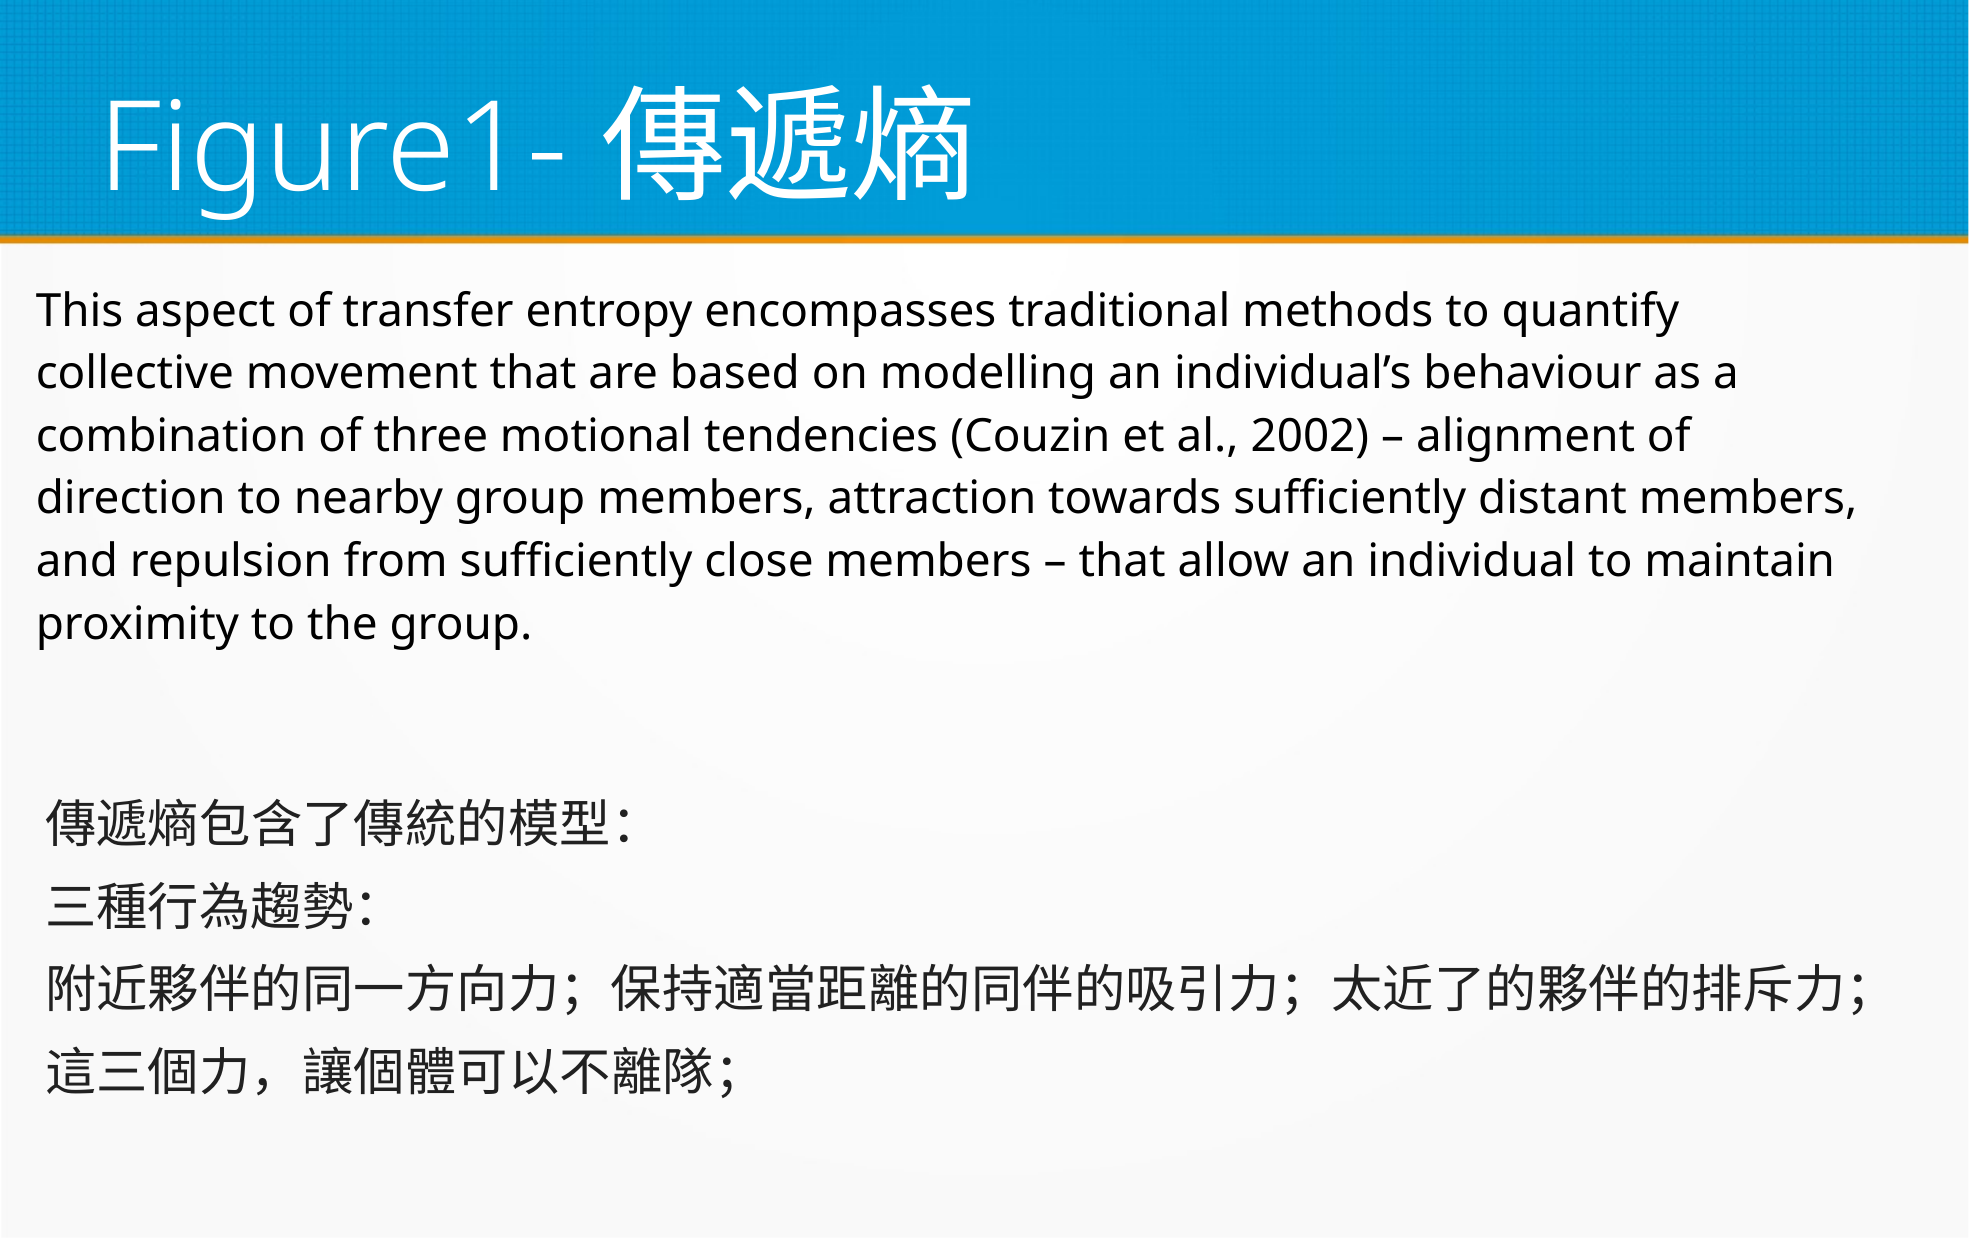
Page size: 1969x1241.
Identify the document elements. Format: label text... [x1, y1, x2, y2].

list 傳遞熵包含了傳統的模型： 三種行為趨勢： 附近夥伴的同一方向力；保持適當距離的同伴的吸引力；太近了的夥伴的排斥力； 這三個力，讓個體可以不離隊； [45, 795, 1921, 1156]
text_box This aspect of transfer entropy encompasses traditional methods to quantify collective movement that are based on modelling an individual’s behaviour as a combination of three motional tendencies (Couzin et al., 2002) – alignment of direction to nearby group members, attraction towards sufficiently distant members, and repulsion from sufficiently close members – that allow an individual to maintain proximity to the group. [30, 299, 1891, 631]
title Figure1-傳遞熵 [98, 19, 1870, 227]
picture [0, 233, 1969, 1241]
